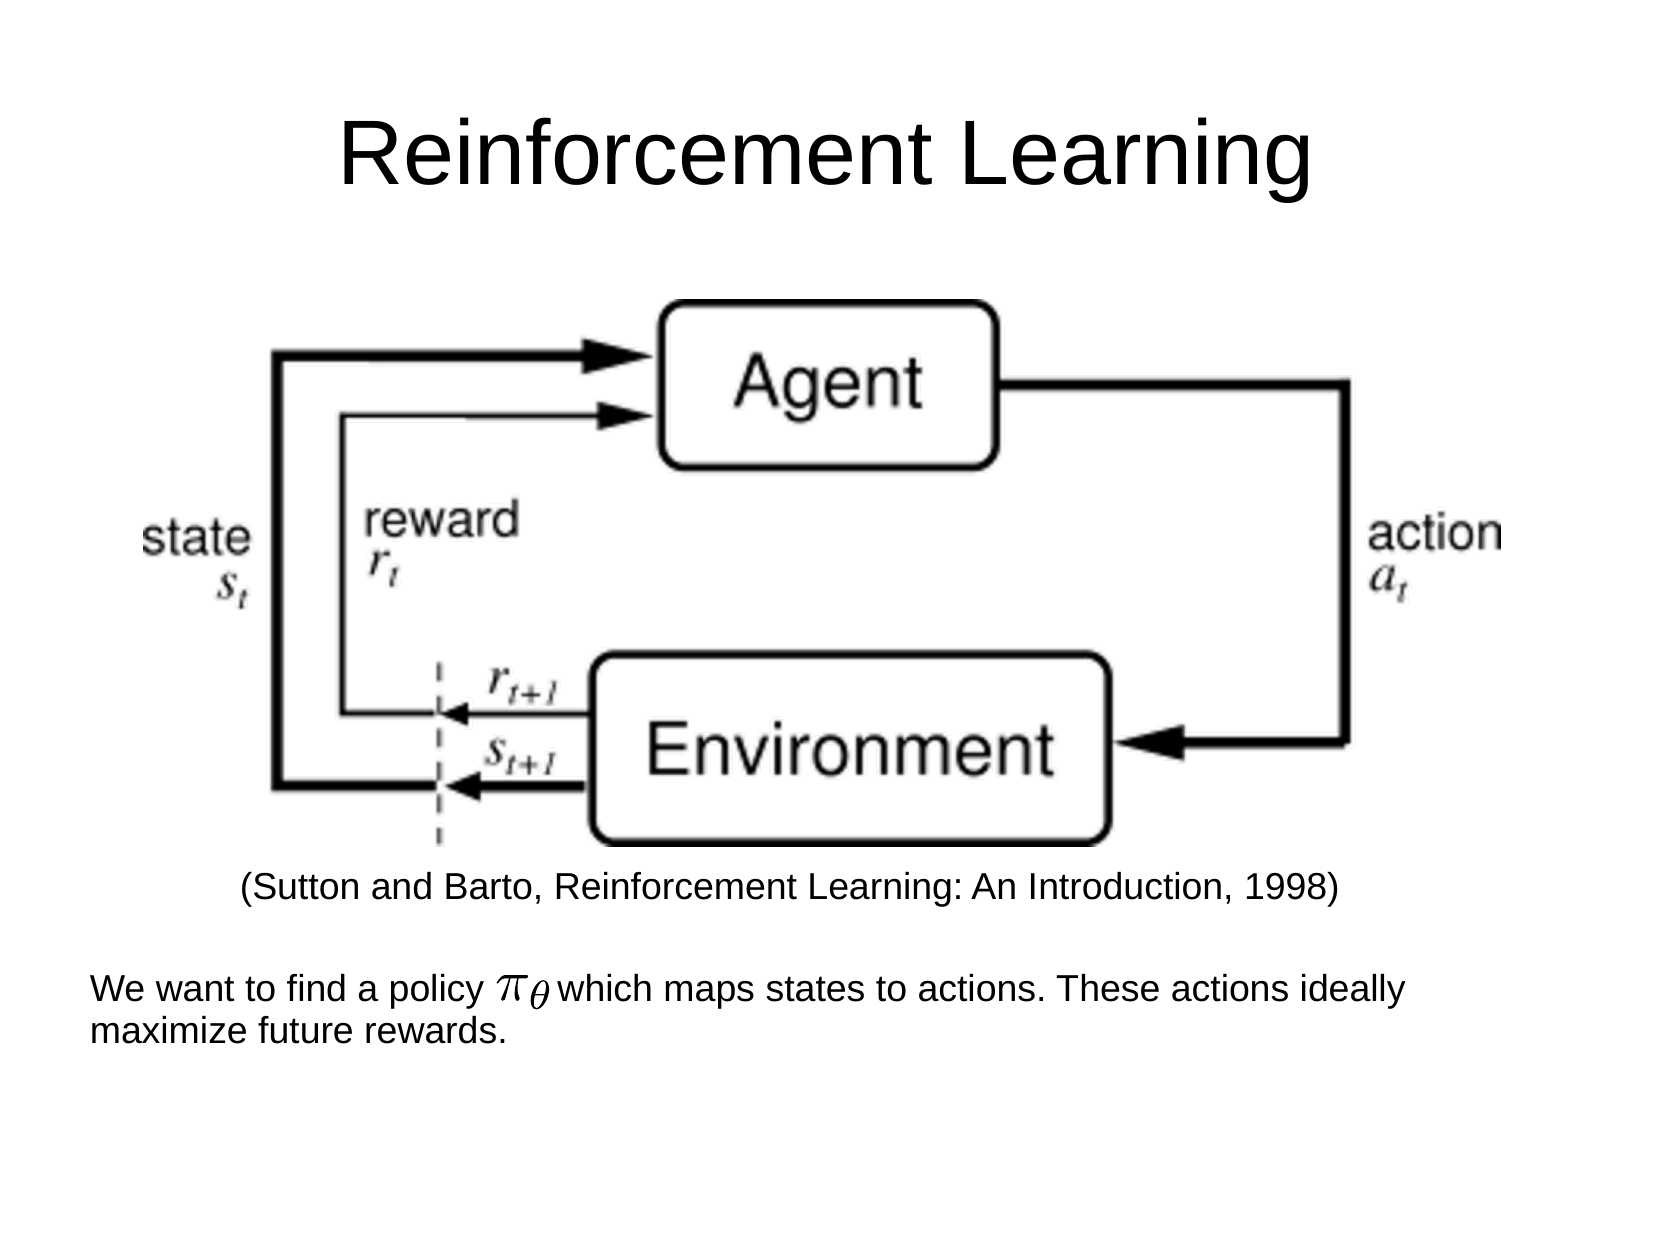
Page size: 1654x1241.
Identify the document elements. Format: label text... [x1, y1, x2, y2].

text_box We want to find a policy which maps states to actions. These actions ideally maximize future rewards. [75, 960, 1576, 1059]
text_box (Sutton and Barto, Reinforcement Learning: An Introduction, 1998) [225, 858, 1381, 916]
picture [143, 299, 1501, 847]
title Reinforcement Learning [82, 49, 1571, 257]
text_box [495, 975, 552, 1010]
